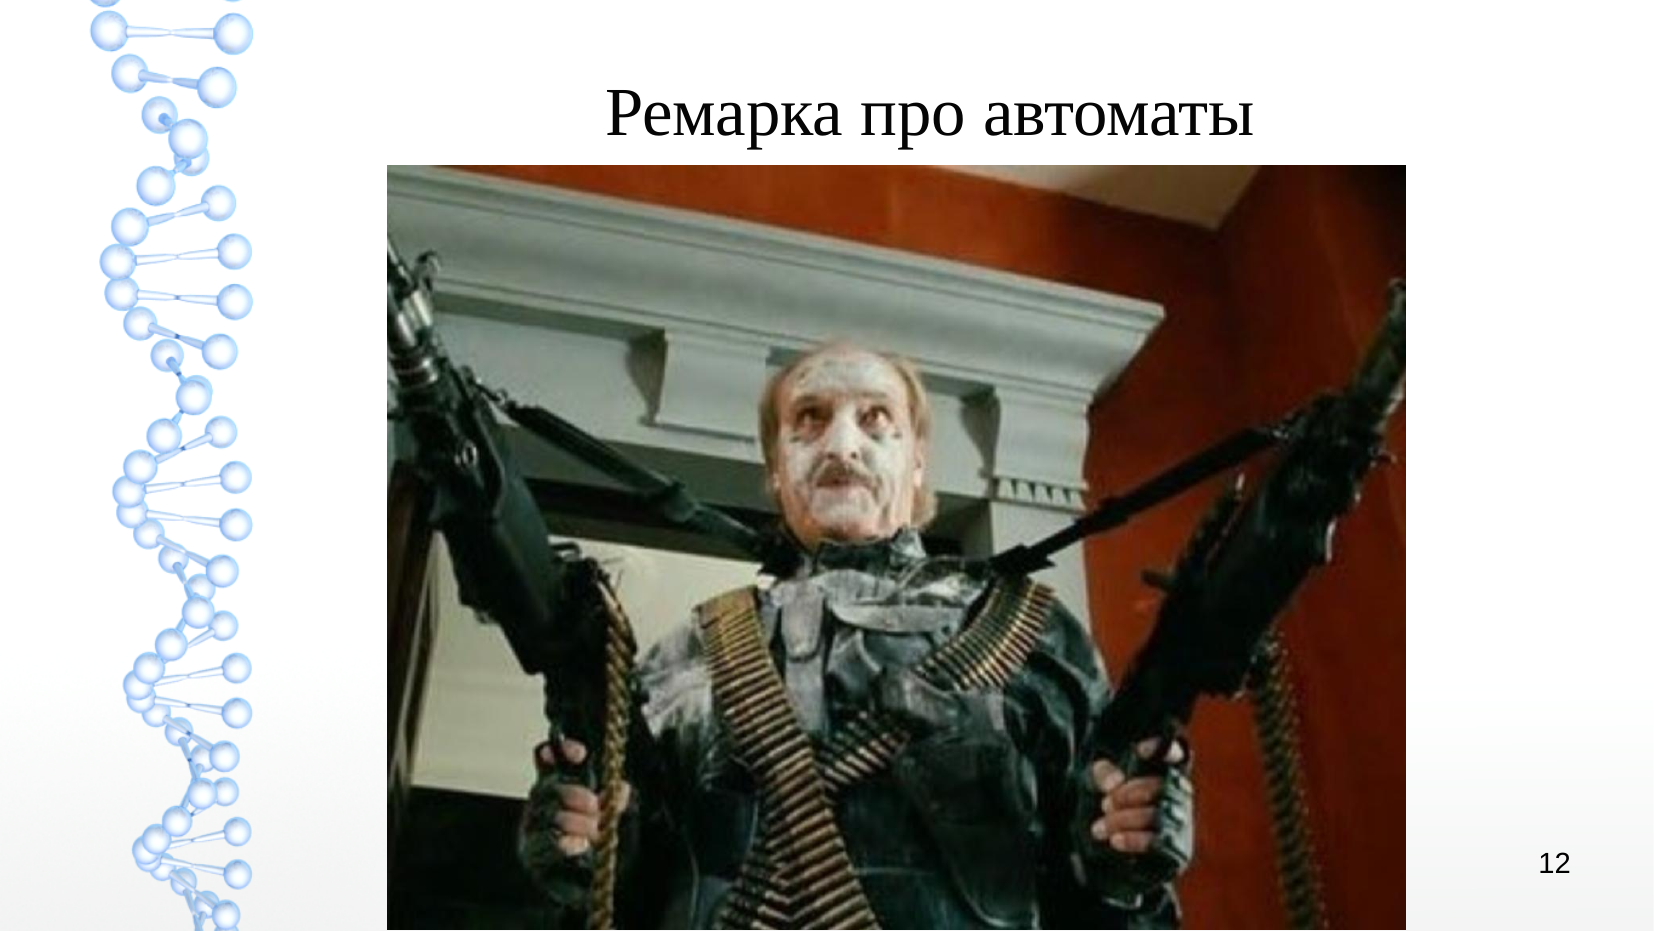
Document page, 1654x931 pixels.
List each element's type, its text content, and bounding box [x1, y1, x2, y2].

picture [0, 0, 1654, 931]
title Ремарка про автоматы [265, 35, 1595, 189]
